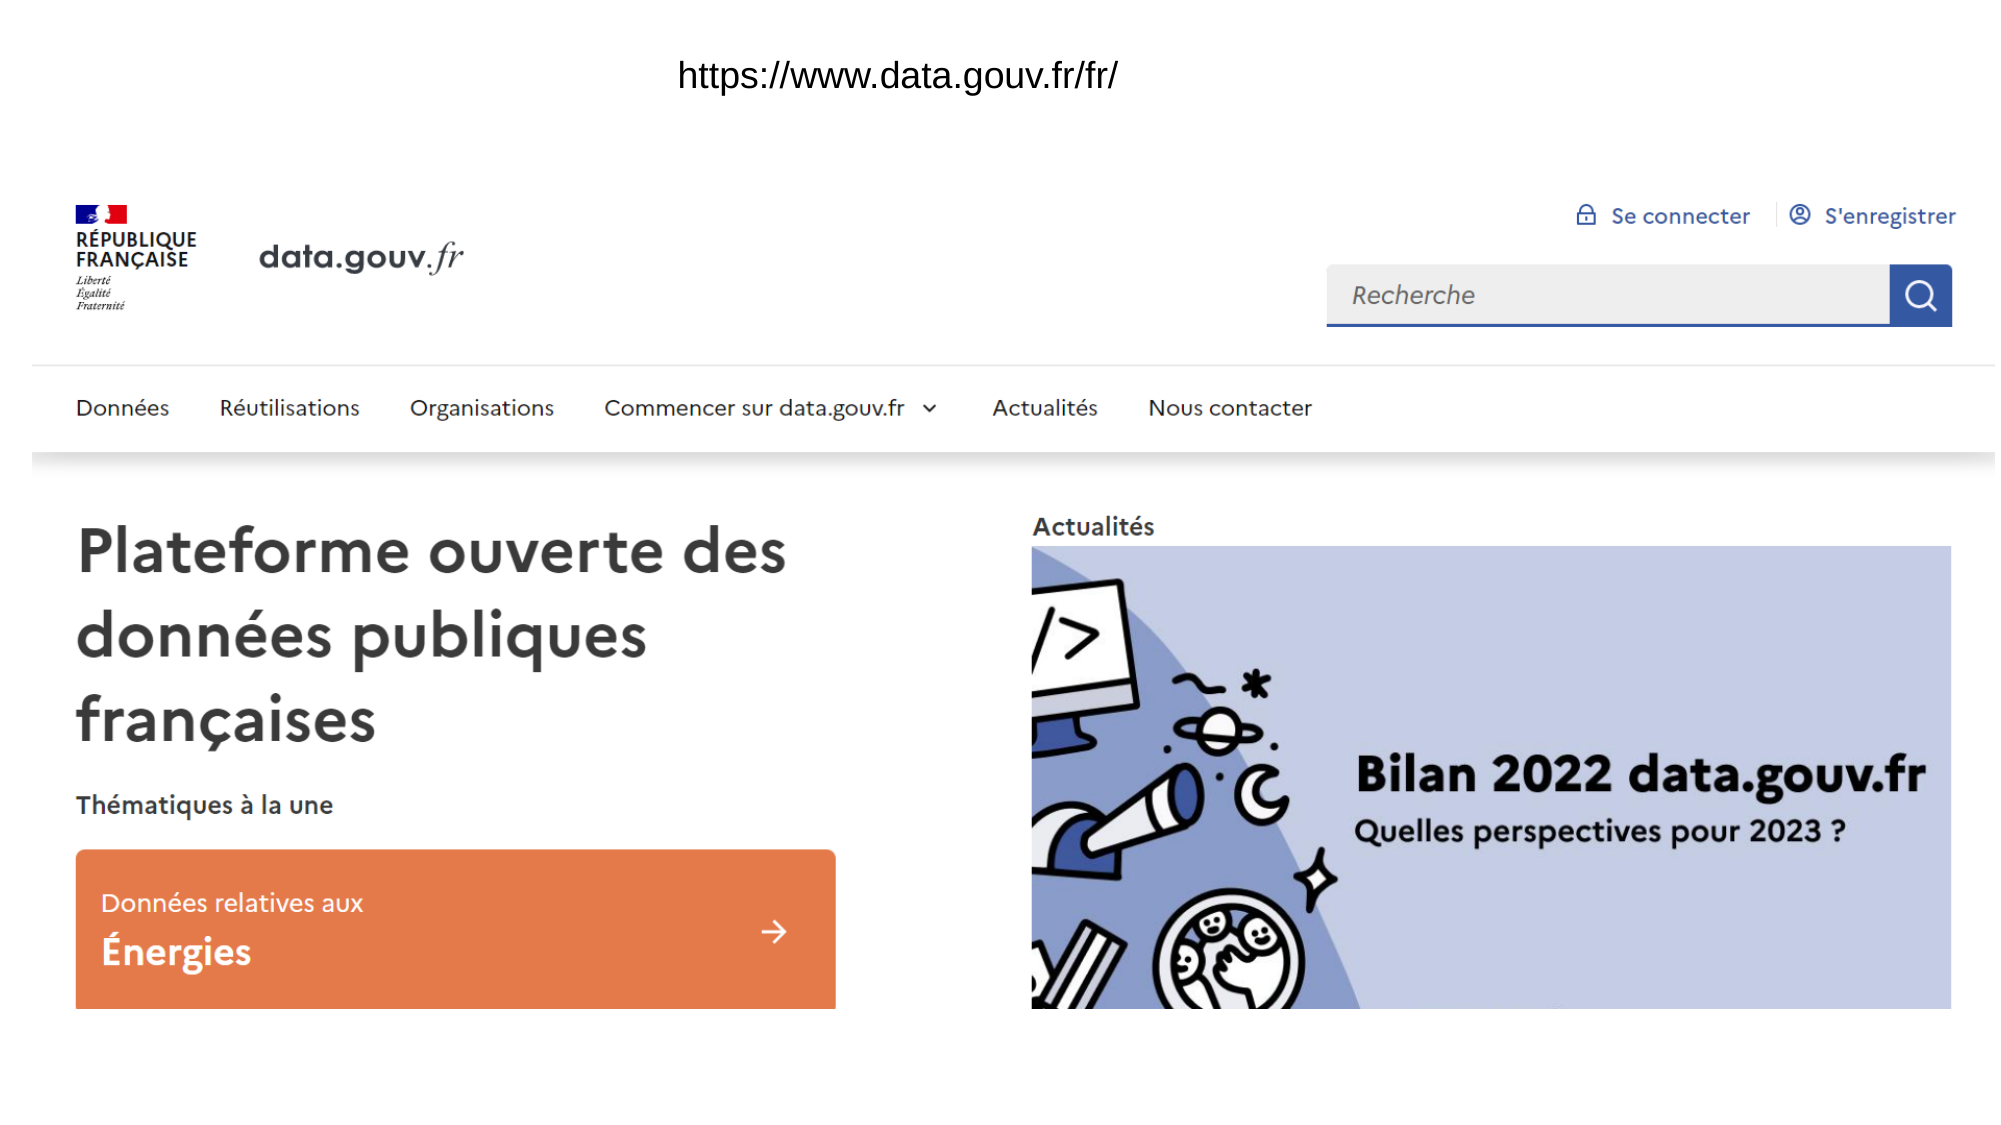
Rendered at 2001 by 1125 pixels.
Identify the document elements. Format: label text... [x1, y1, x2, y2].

text_box https://www.data.gouv.fr/fr/ [662, 47, 1134, 105]
picture [32, 156, 1995, 1009]
